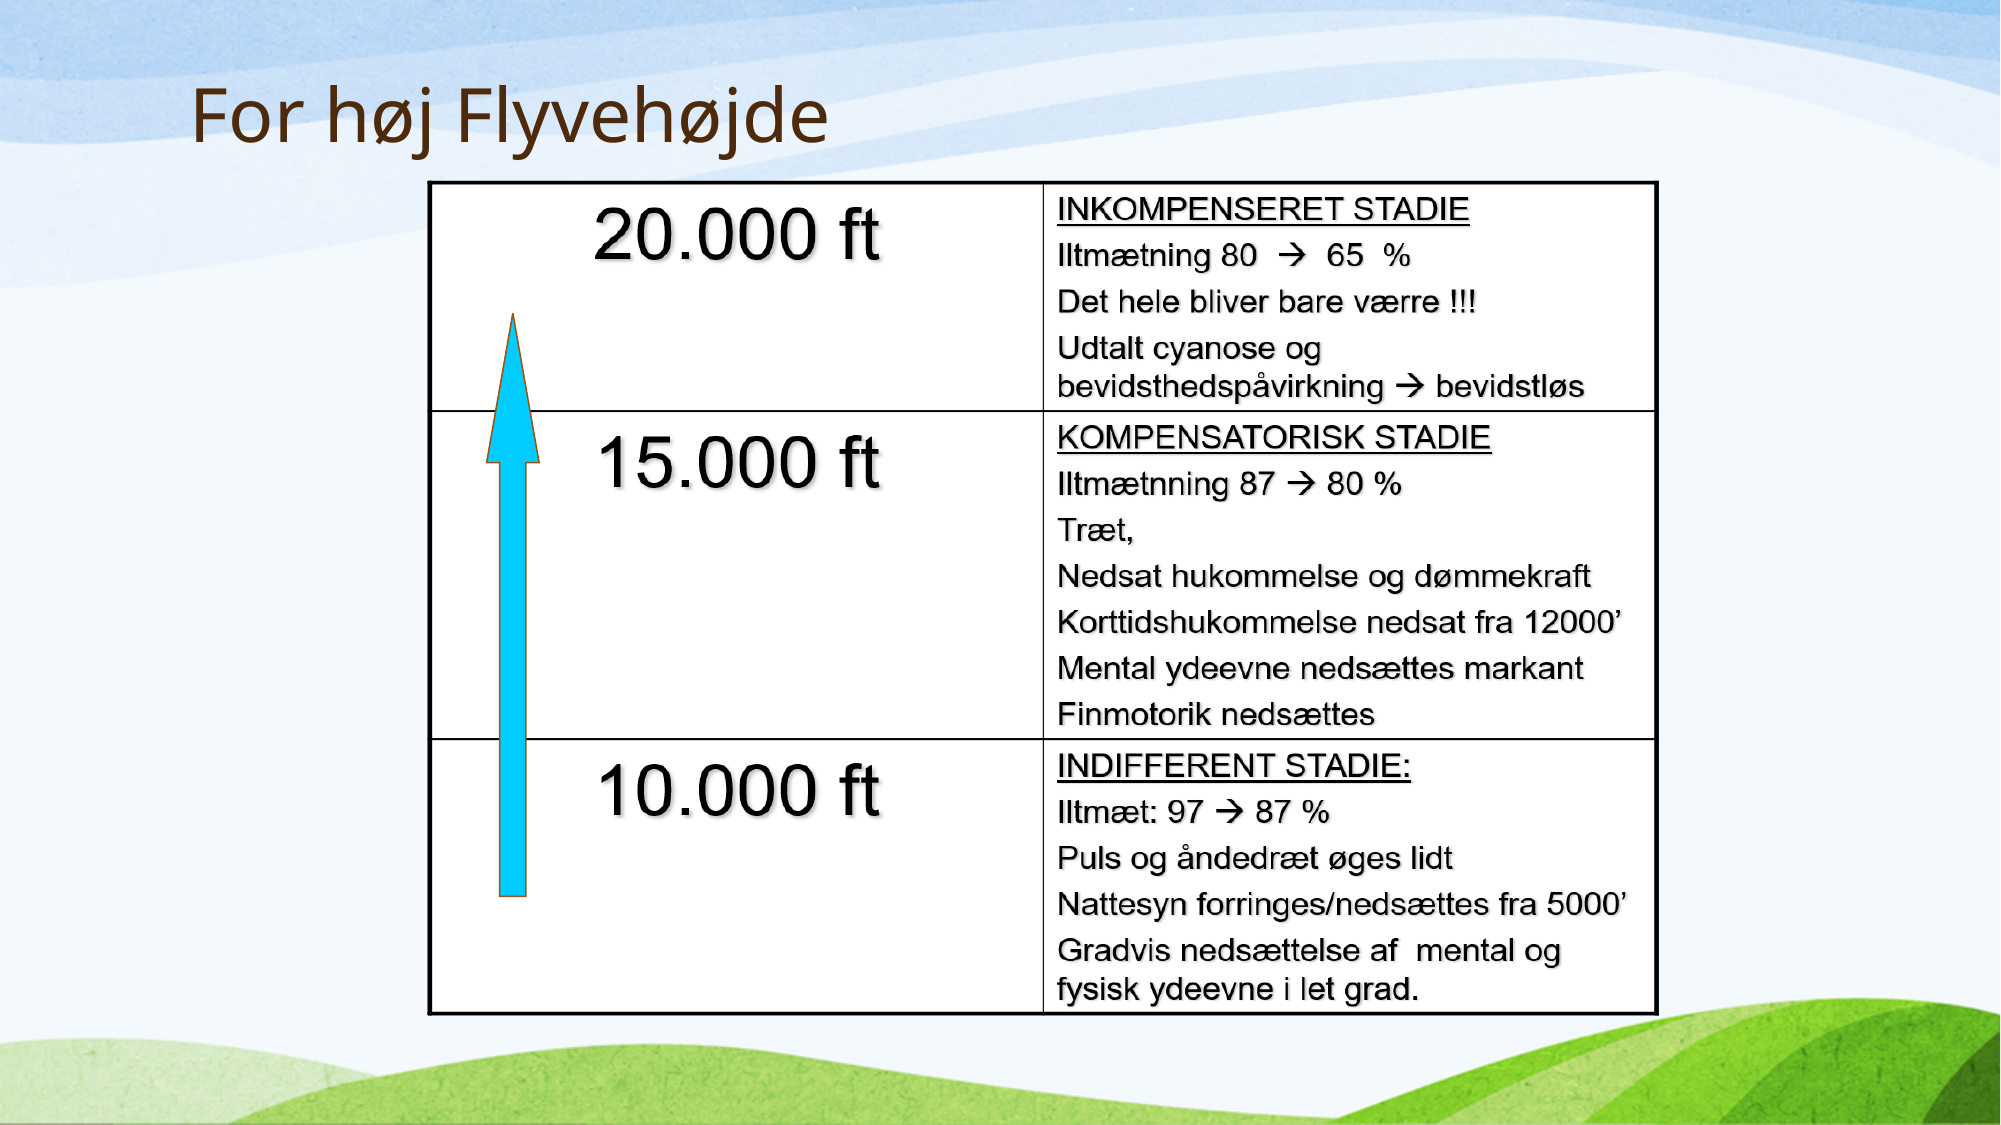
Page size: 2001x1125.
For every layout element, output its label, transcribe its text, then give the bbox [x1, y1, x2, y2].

title For høj Flyvehøjde [174, 50, 1825, 167]
picture [0, 0, 2001, 1125]
text_box [486, 313, 540, 897]
